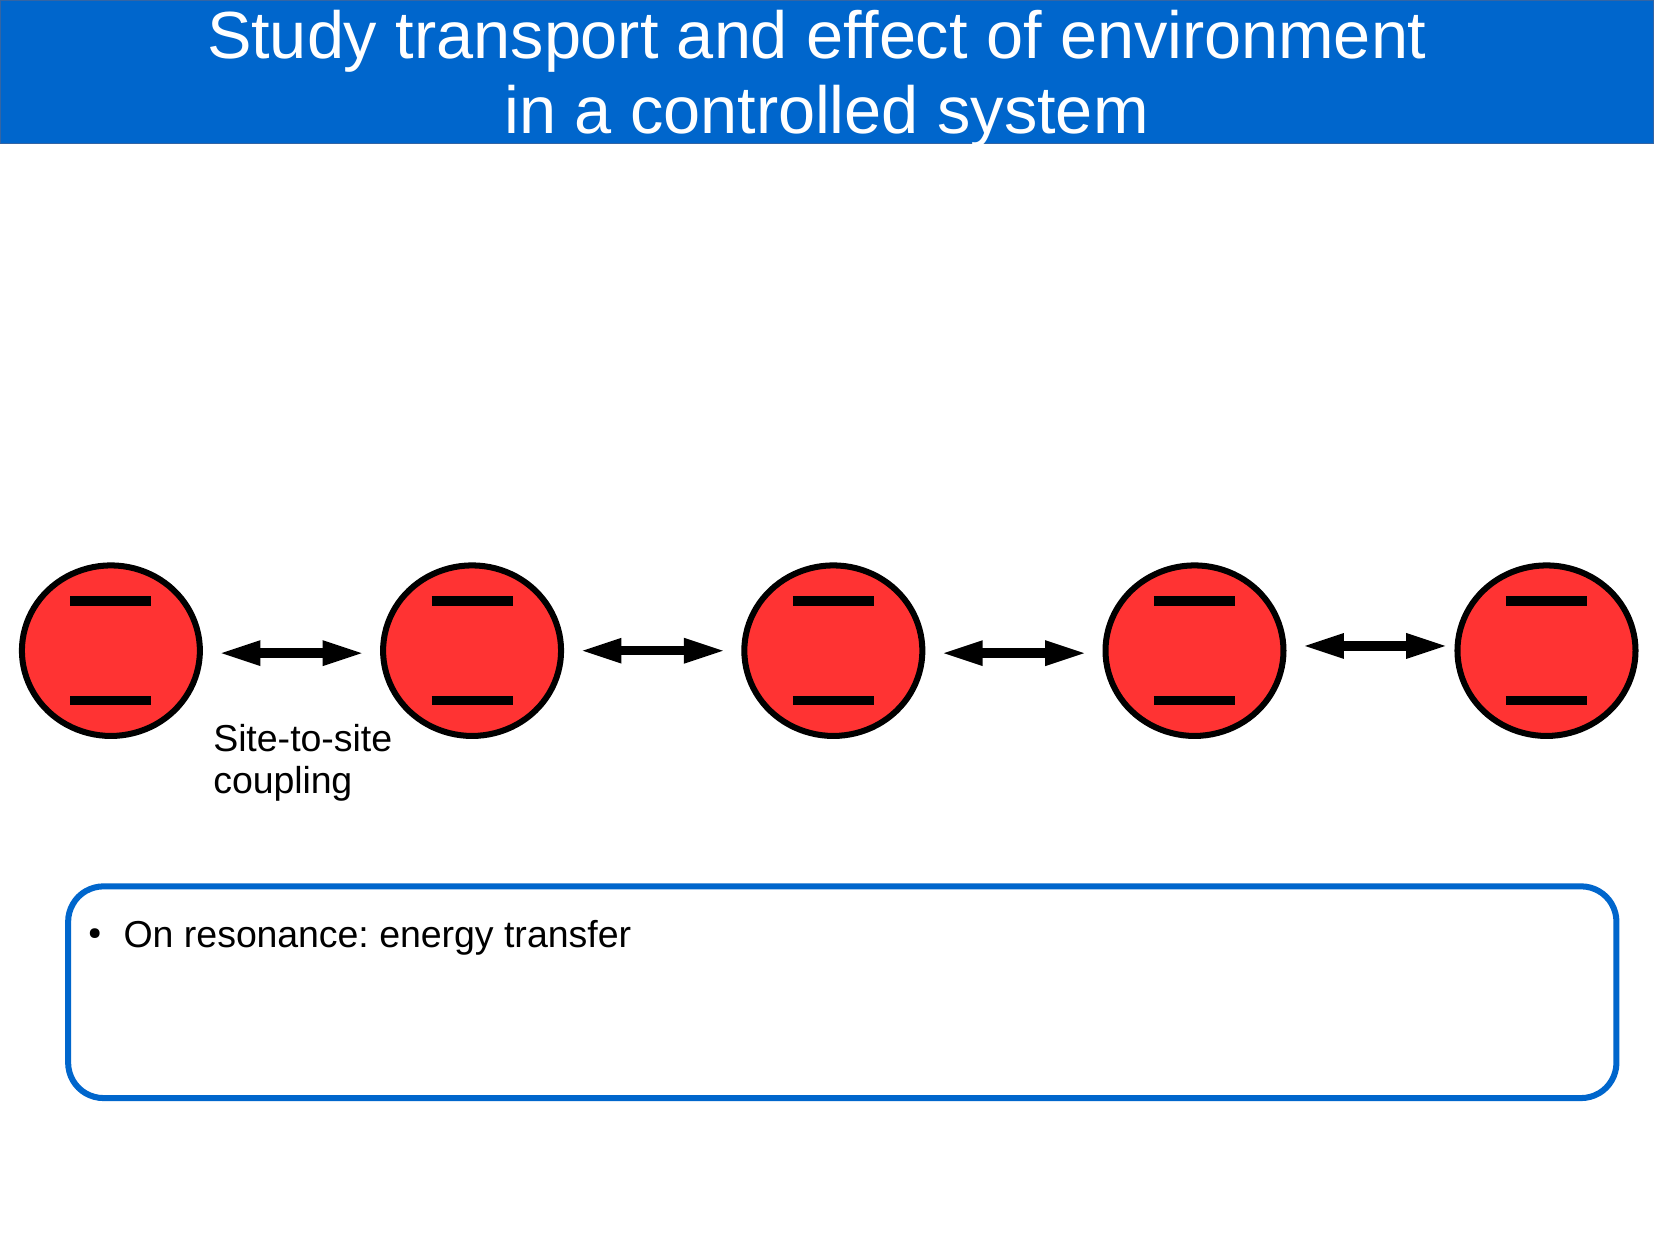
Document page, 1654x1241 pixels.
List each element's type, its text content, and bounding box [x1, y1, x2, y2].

text_box [68, 886, 1617, 1099]
text_box [1105, 565, 1284, 736]
title Study transport and effect of environment in a controlled system [0, 0, 1654, 148]
text_box On resonance: energy transfer [73, 906, 698, 1090]
text_box [744, 565, 923, 736]
text_box [21, 565, 200, 736]
text_box [383, 565, 562, 736]
text_box [1457, 565, 1636, 736]
text_box Site-to-site coupling [198, 710, 408, 810]
